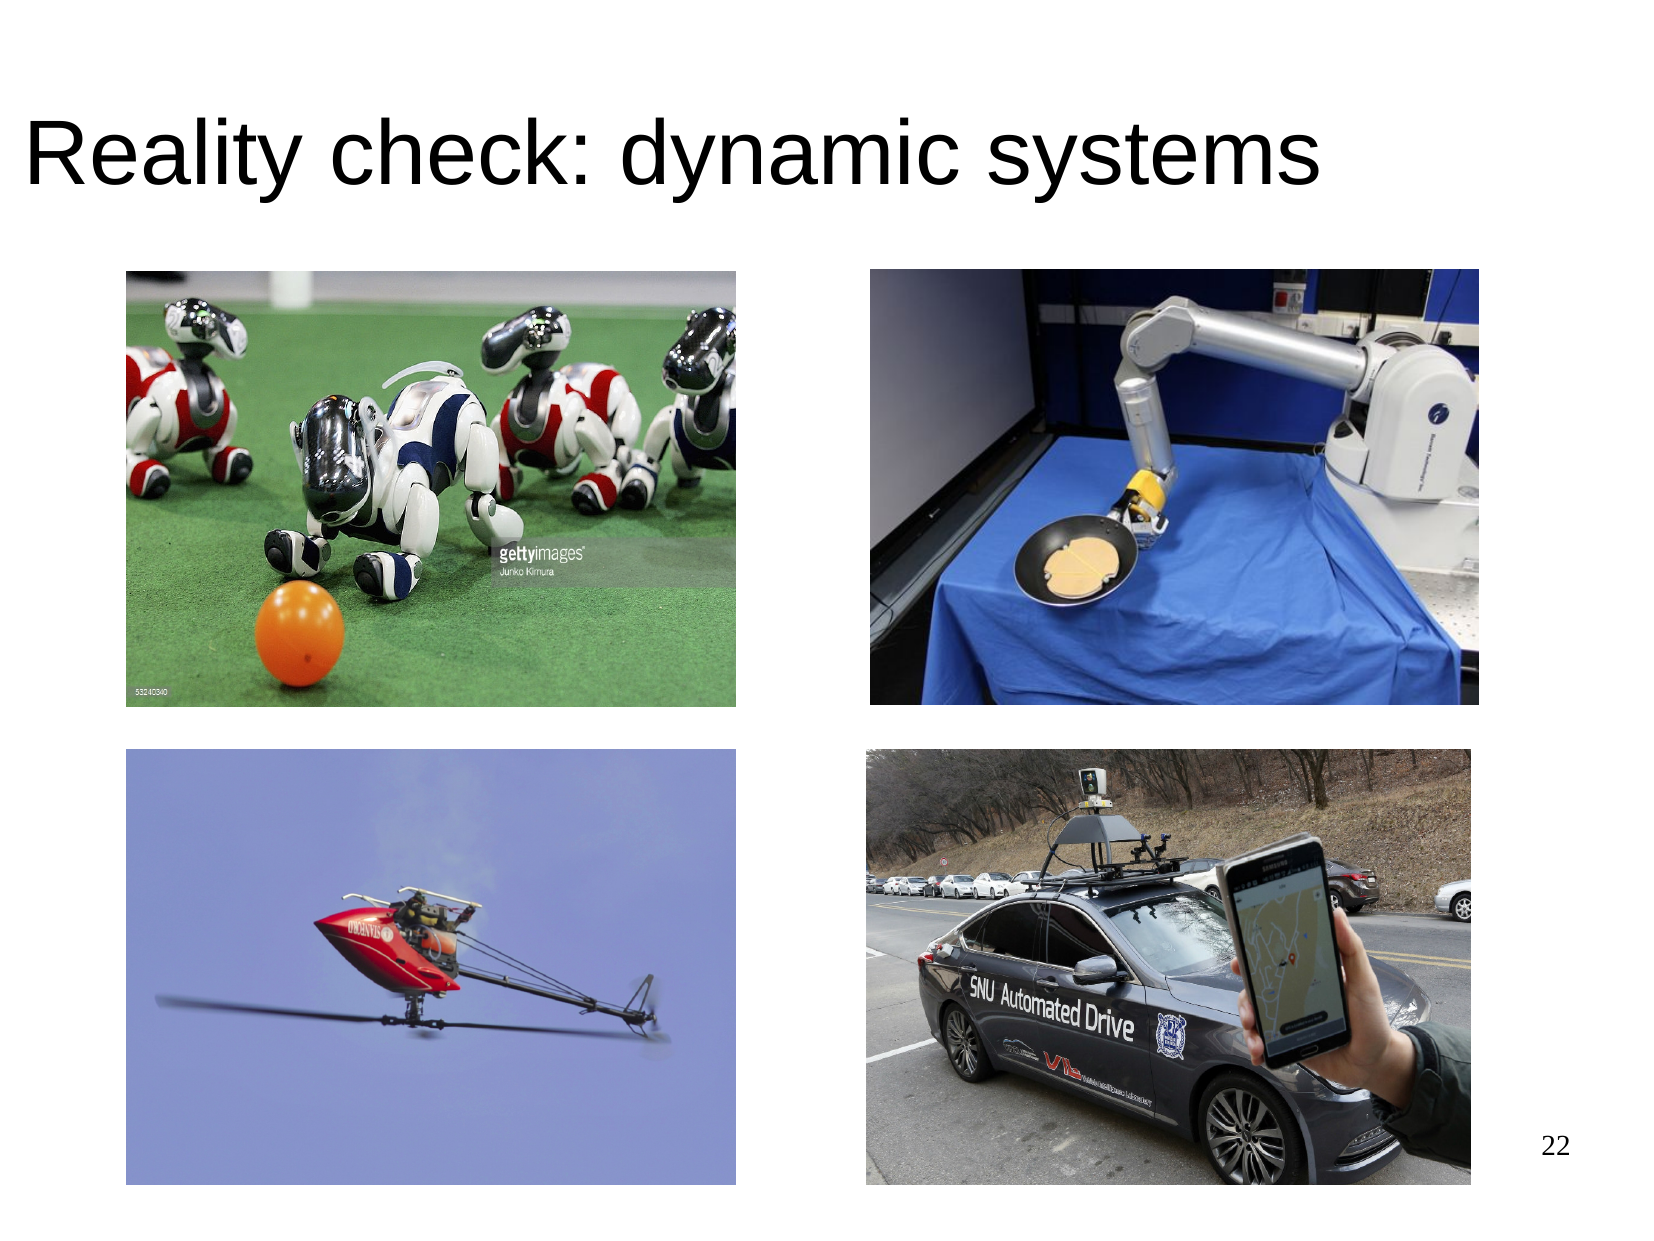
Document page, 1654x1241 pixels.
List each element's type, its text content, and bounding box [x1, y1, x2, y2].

picture [126, 271, 736, 707]
picture [126, 749, 736, 1186]
picture [866, 749, 1471, 1186]
picture [870, 269, 1479, 706]
title Reality check: dynamic systems [23, 49, 1512, 257]
